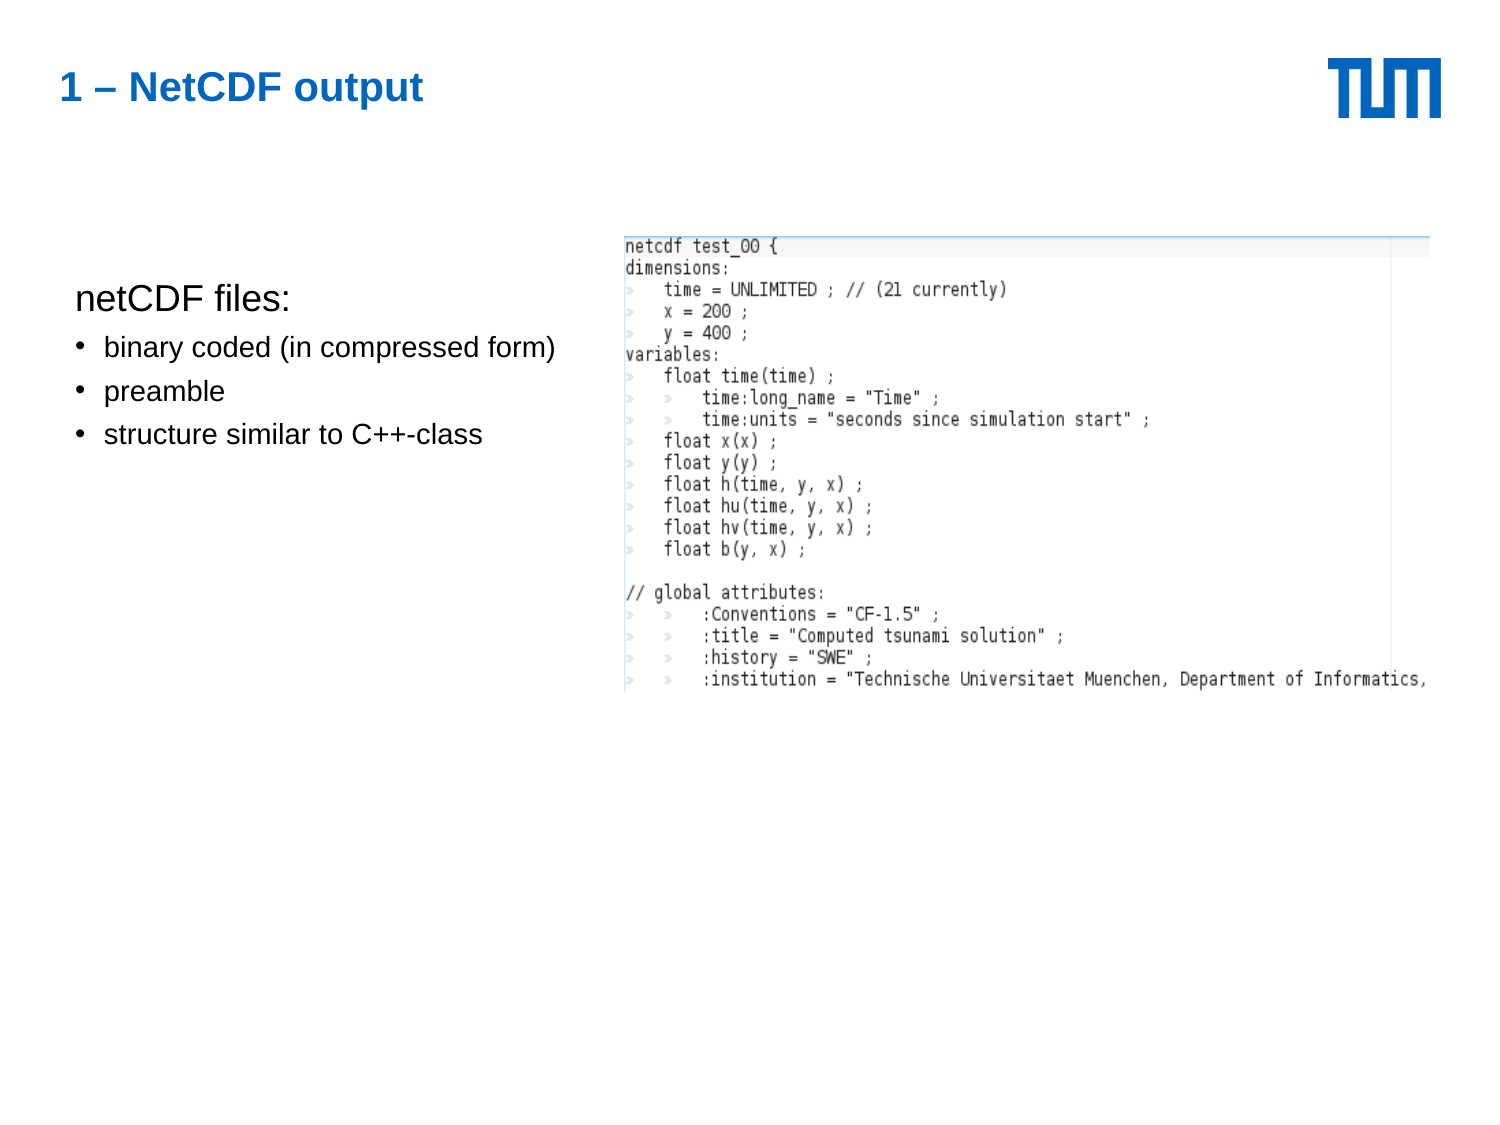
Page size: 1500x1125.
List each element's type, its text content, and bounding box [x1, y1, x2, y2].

picture [624, 236, 1430, 692]
list netCDF files: binary coded (in compressed form) preamble structure similar to C++-class [75, 263, 720, 916]
title 1 – NetCDF output [59, 47, 1441, 289]
